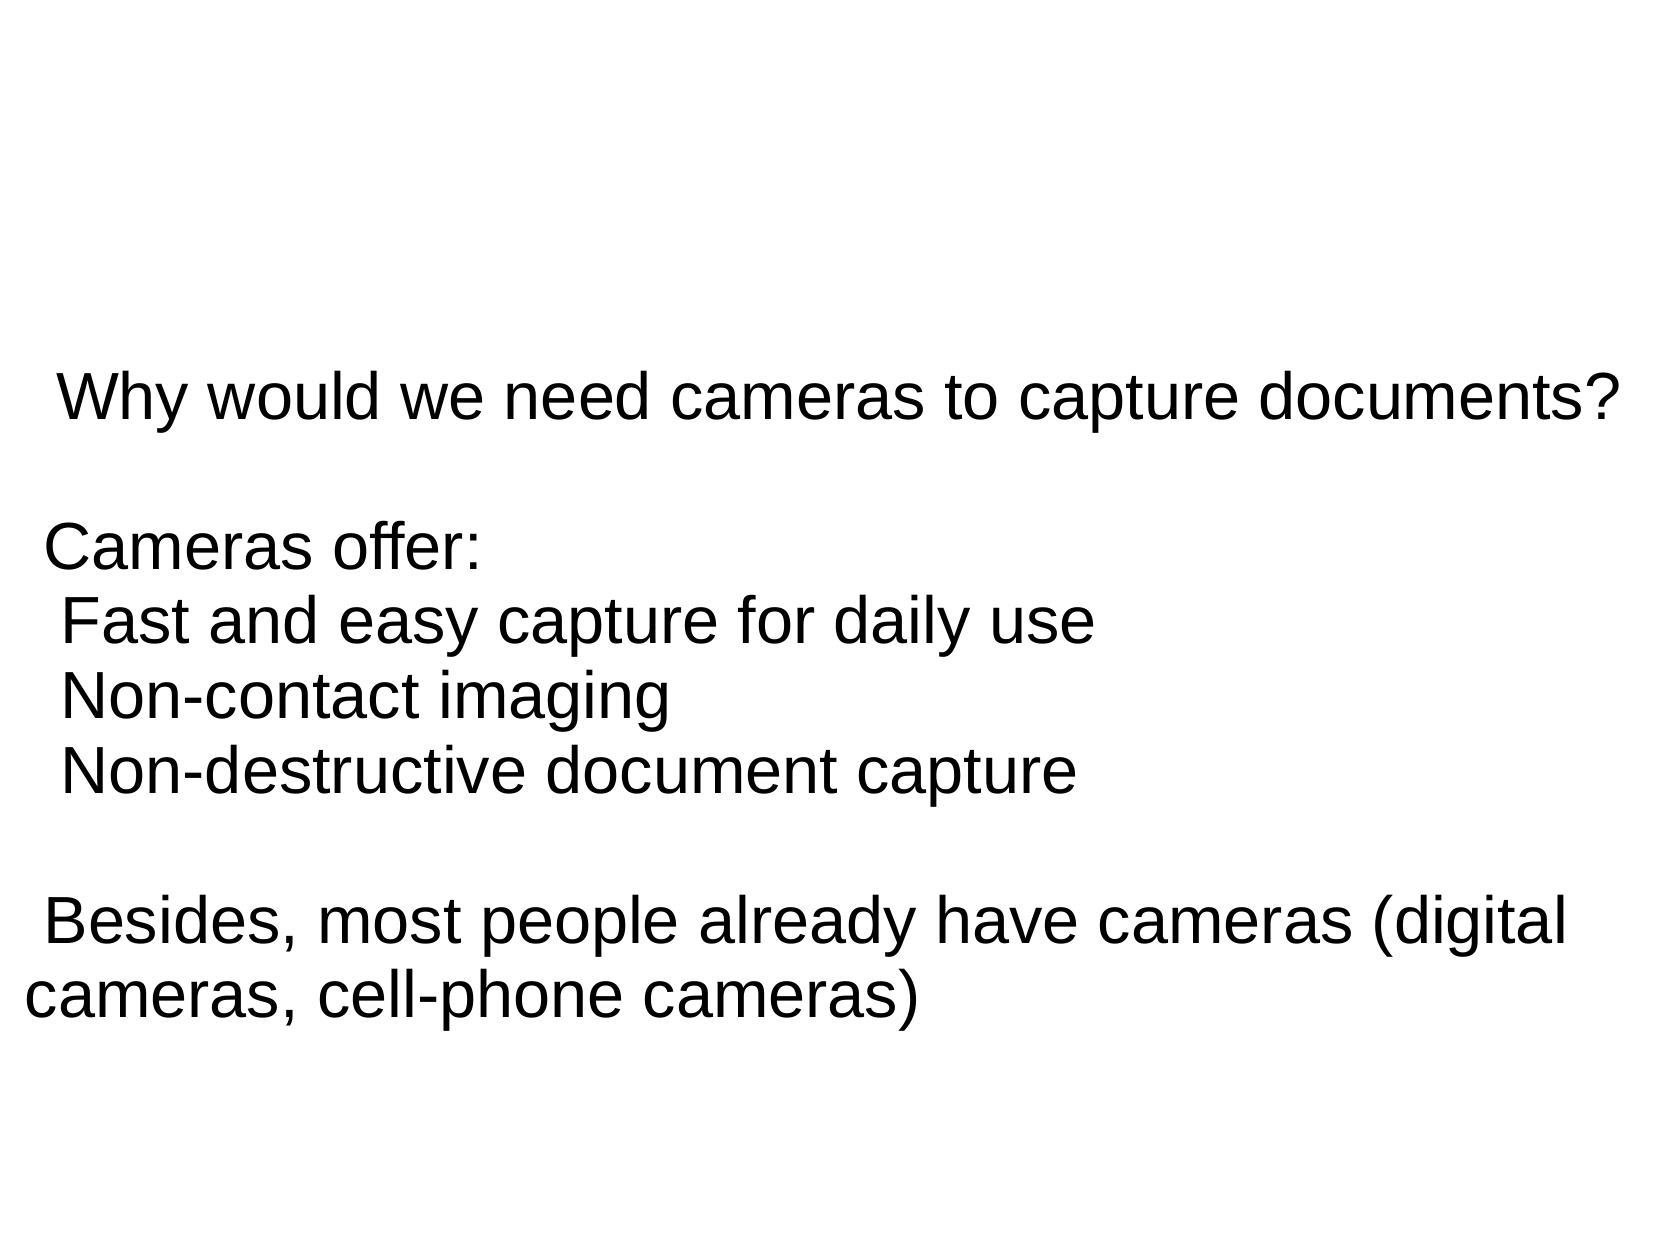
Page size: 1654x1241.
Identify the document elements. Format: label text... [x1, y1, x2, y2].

subtitle Why would we need cameras to capture documents? Cameras offer: Fast and easy capture for daily use Non-contact imaging Non-destructive document capture Besides, most people already have cameras (digital cameras, cell-phone cameras) [25, 233, 1654, 1158]
